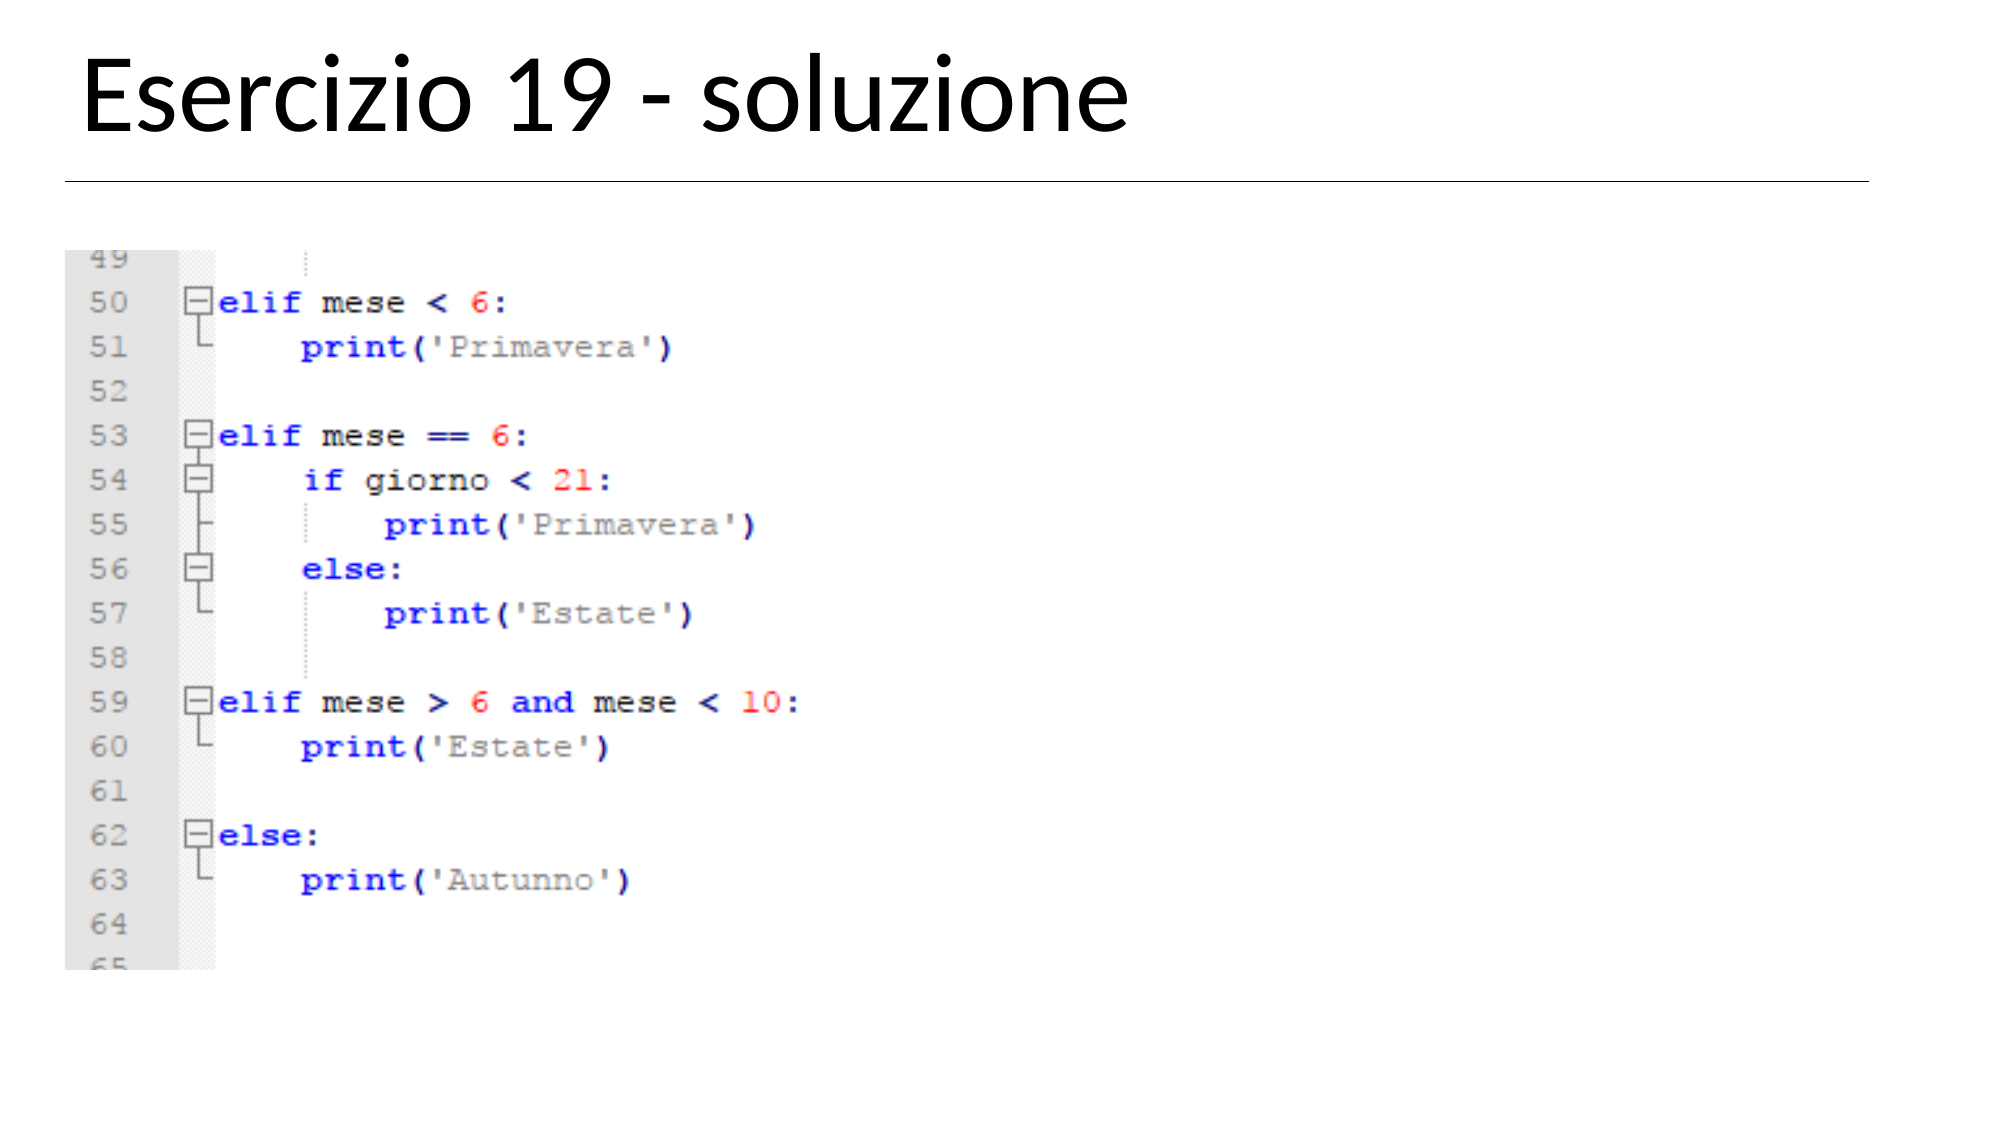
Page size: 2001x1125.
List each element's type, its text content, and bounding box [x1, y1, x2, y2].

text_box Esercizio 19 - soluzione [64, 26, 1899, 184]
picture [64, 250, 1563, 970]
